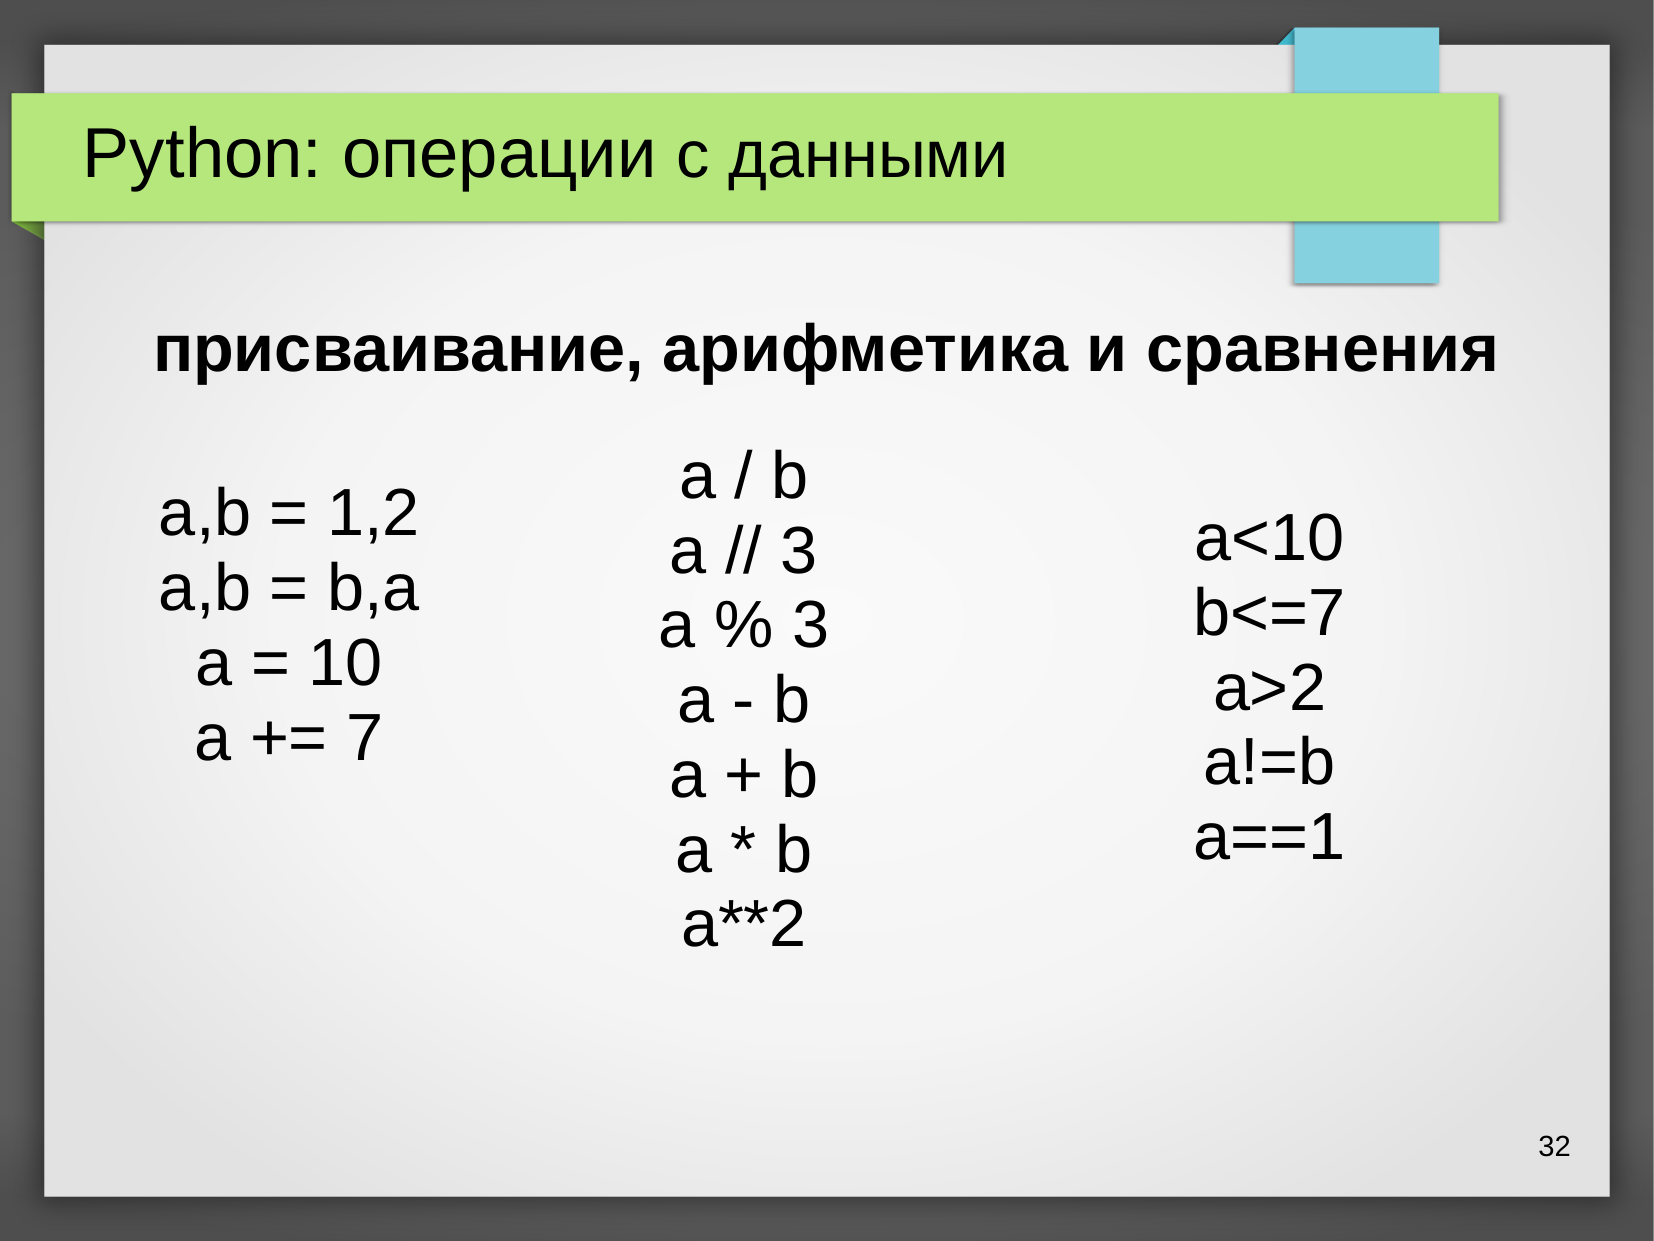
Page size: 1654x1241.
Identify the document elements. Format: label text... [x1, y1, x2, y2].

title Python: операции с данными [82, 49, 1571, 257]
text_box a<10 b<=7 a>2 a!=b a==1 [1027, 452, 1512, 922]
text_box a,b = 1,2 a,b = b,a a = 10 a += 7 [47, 475, 532, 775]
text_box присваивание, арифметика и сравнения [94, 310, 1560, 461]
text_box a / b a // 3 a % 3 a - b a + b a * b a**2 [555, 461, 934, 1111]
picture [0, 0, 1654, 1241]
